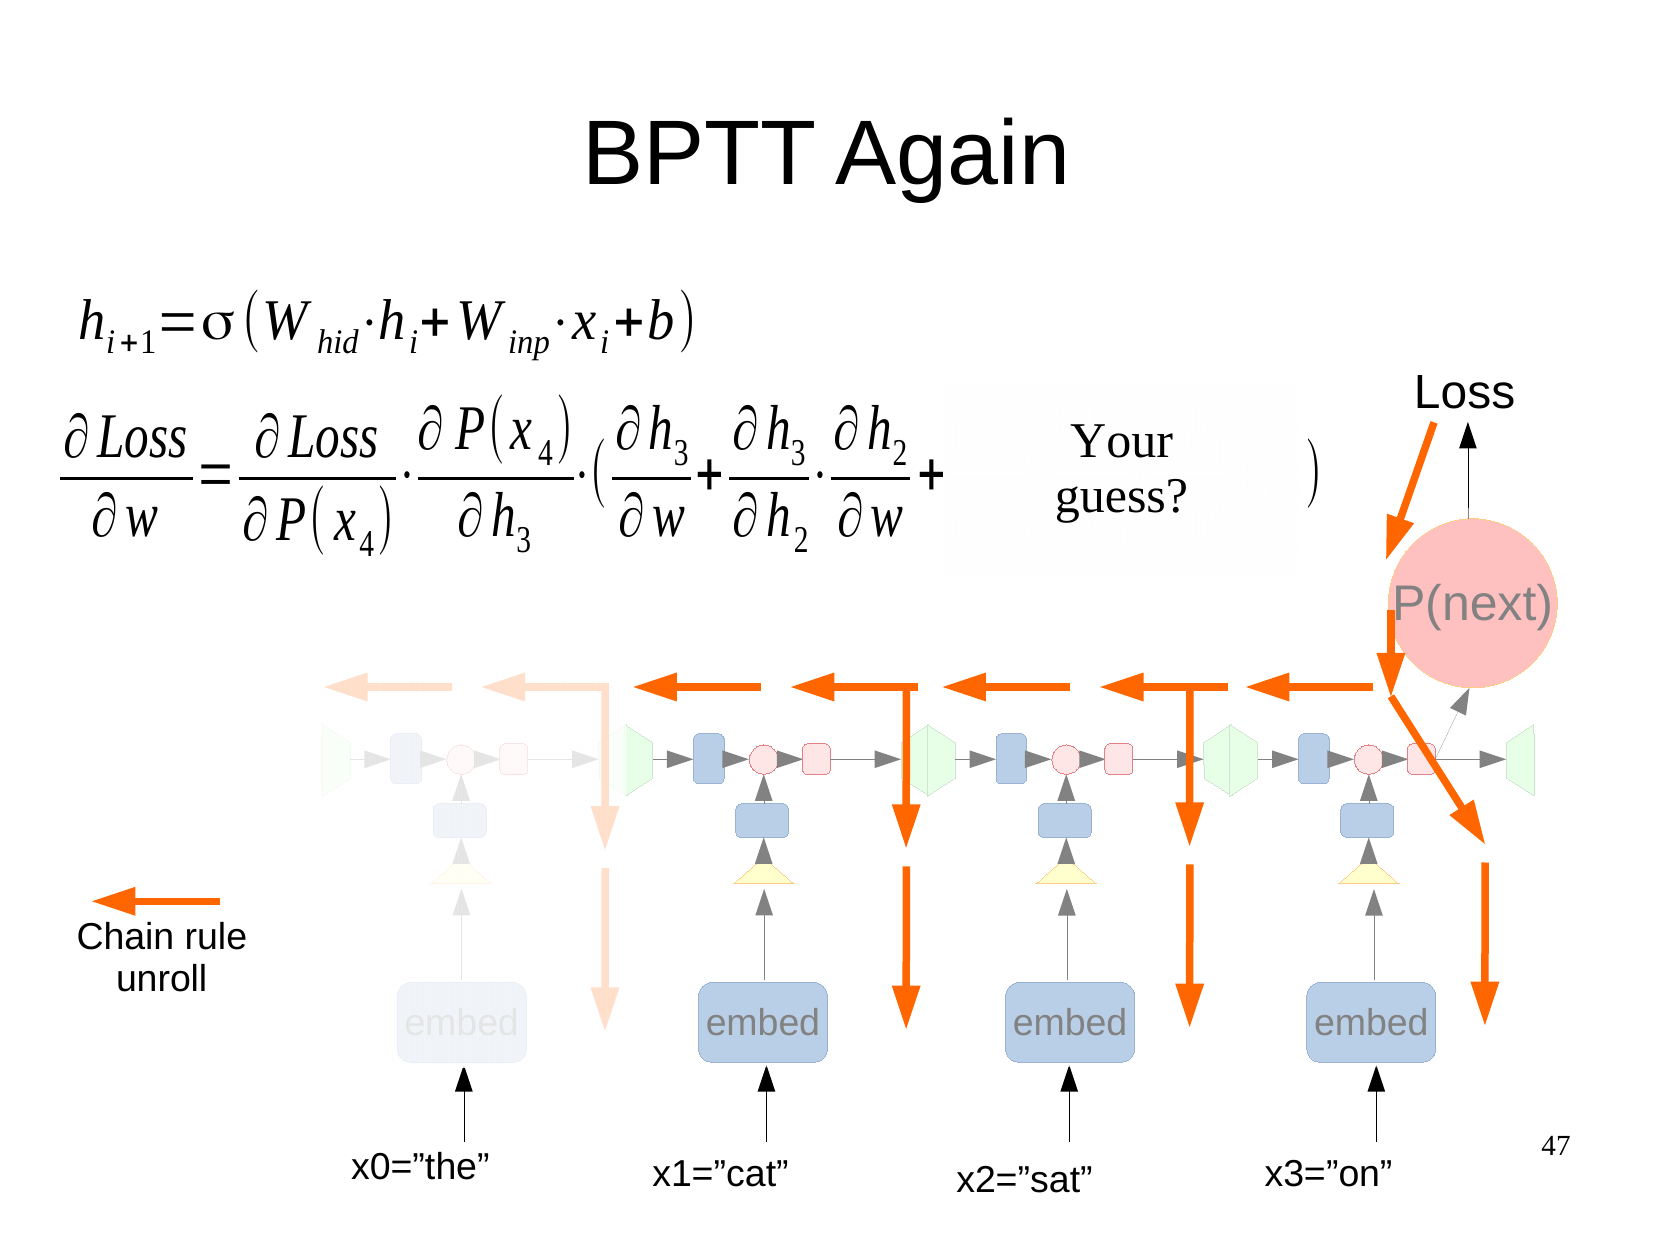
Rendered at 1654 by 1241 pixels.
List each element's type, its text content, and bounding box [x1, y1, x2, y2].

chart [45, 389, 945, 564]
text_box x0=”the” [336, 1138, 546, 1196]
text_box Loss [1399, 357, 1531, 447]
chart [65, 285, 711, 361]
text_box Chain rule unroll [61, 908, 252, 1007]
text_box Your guess? [1009, 413, 1234, 525]
title BPTT Again [82, 49, 1571, 257]
text_box x1=”cat” [637, 1144, 847, 1202]
picture [160, 384, 1592, 1068]
text_box x2=”sat” [941, 1150, 1168, 1208]
chart [1299, 389, 1334, 564]
text_box x3=”on” [1249, 1144, 1464, 1202]
